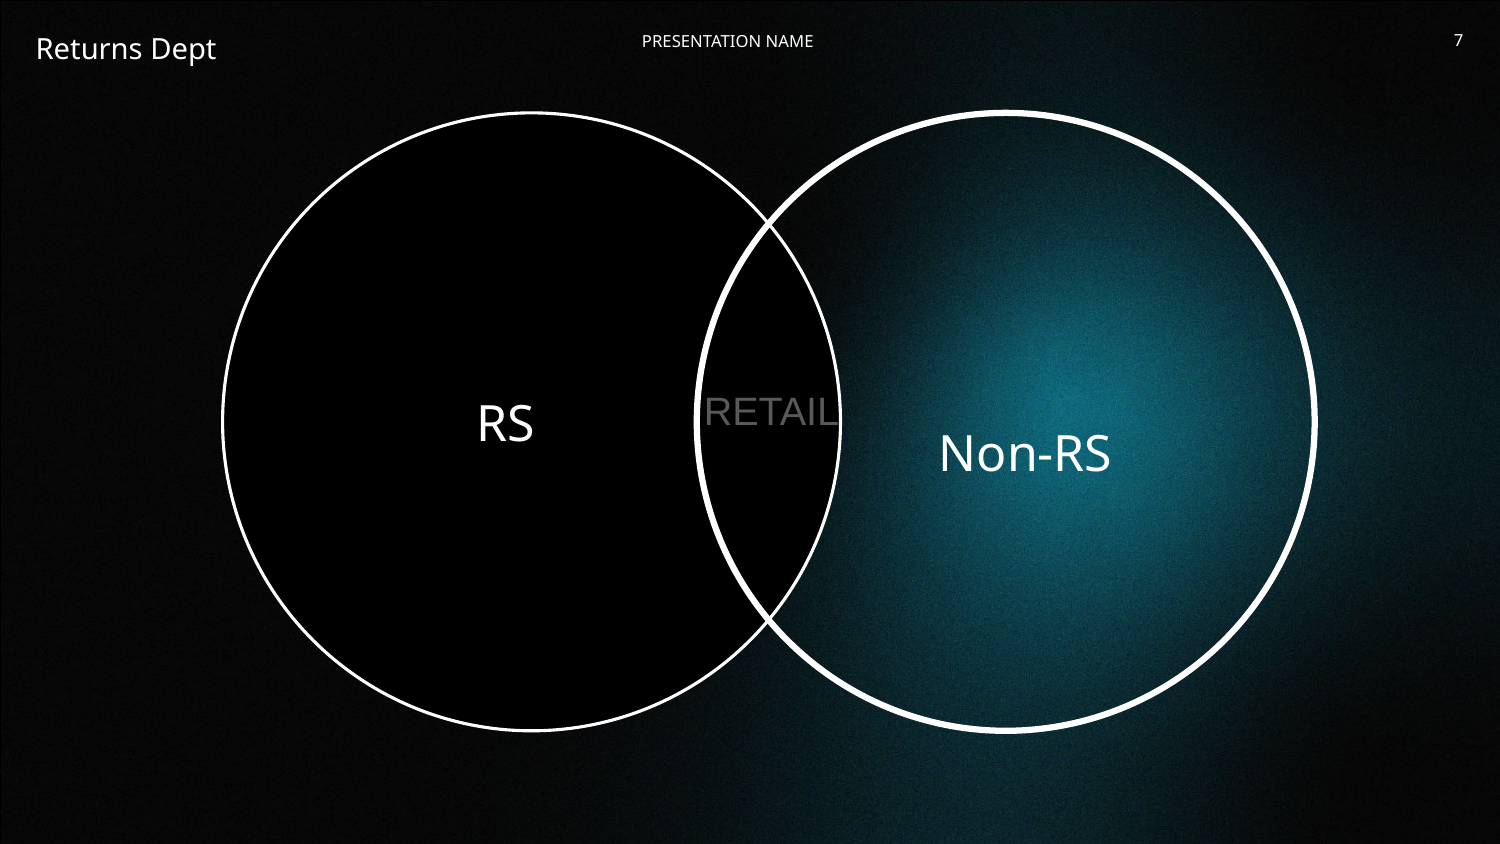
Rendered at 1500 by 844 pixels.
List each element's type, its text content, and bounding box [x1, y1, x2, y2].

text_box RETAIL [613, 371, 907, 449]
subtitle Returns Dept [20, 15, 624, 67]
subtitle RS [322, 249, 691, 595]
subtitle Non-RS [841, 249, 1210, 595]
slide_number <number> [1388, 14, 1479, 66]
picture [3, 3, 1500, 844]
